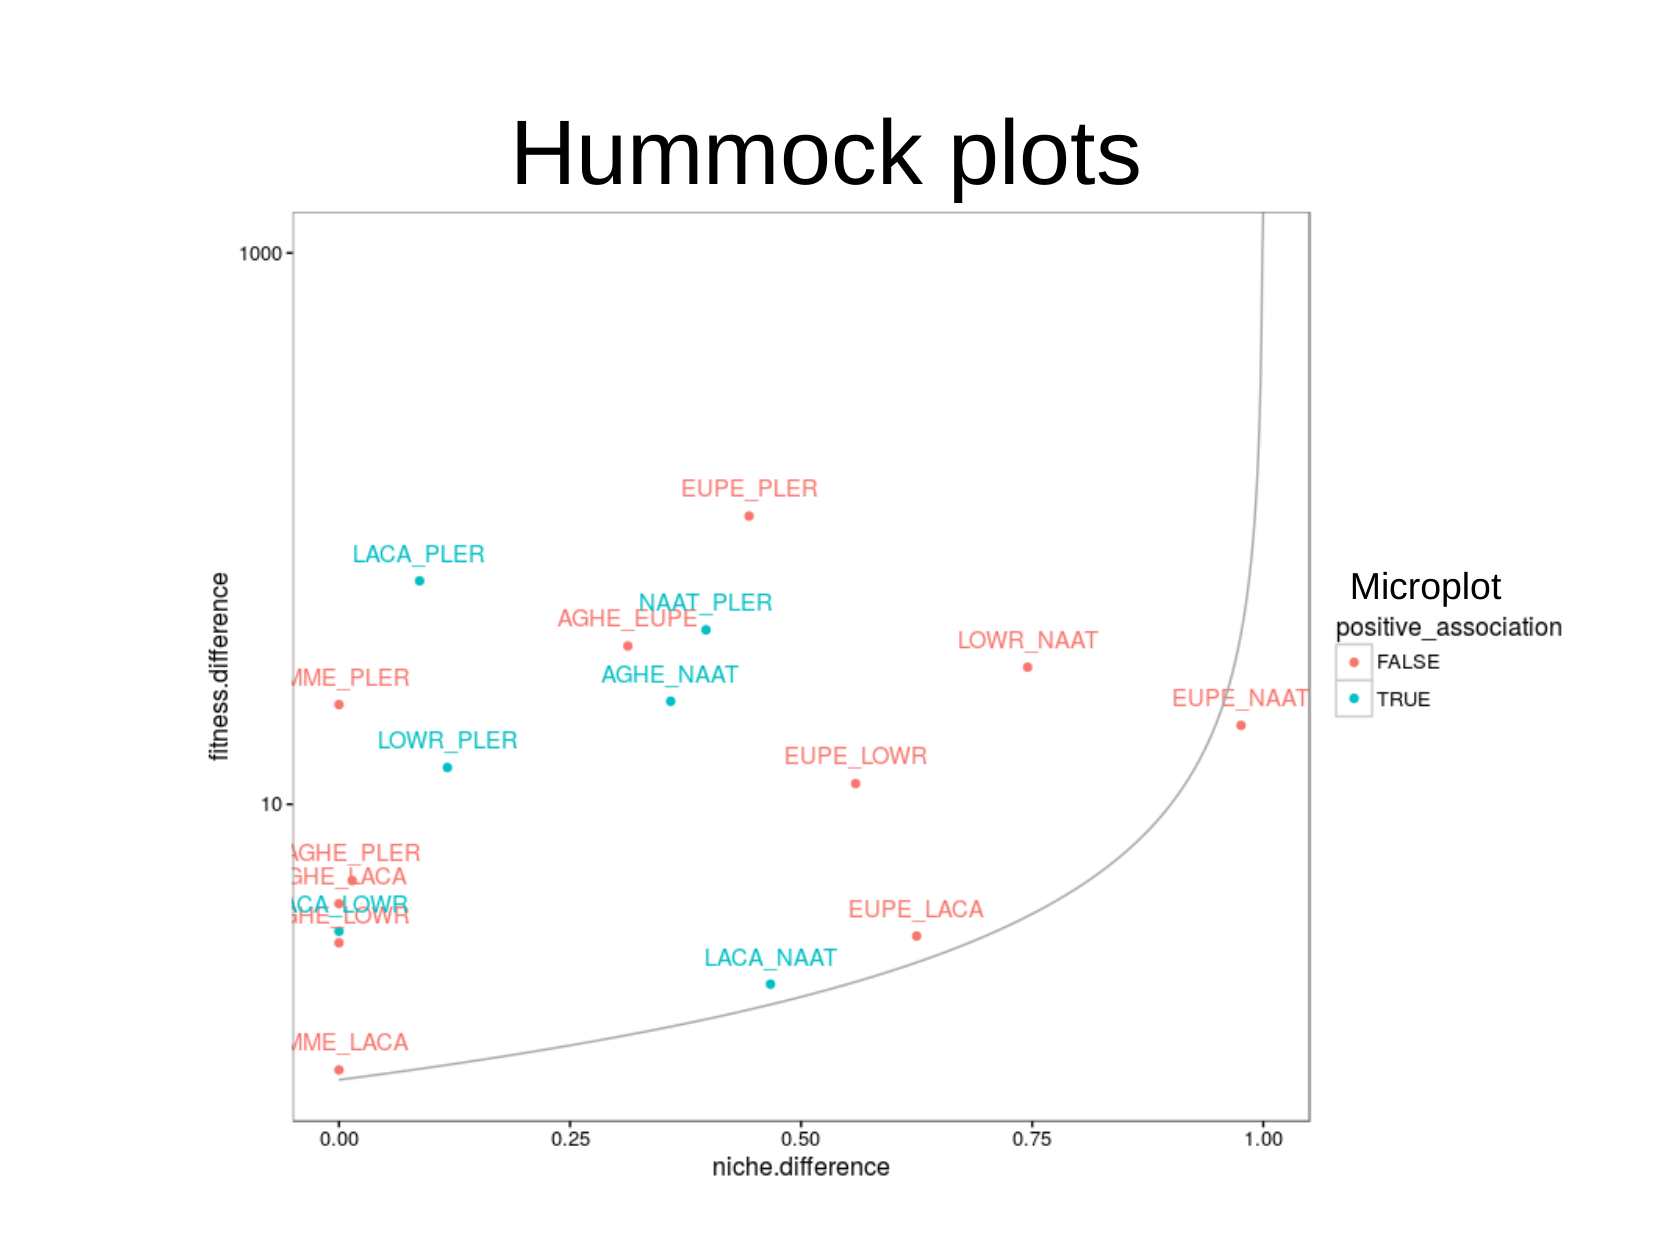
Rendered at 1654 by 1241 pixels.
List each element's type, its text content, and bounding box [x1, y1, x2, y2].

text_box Microplot [1335, 558, 1546, 616]
title Hummock plots [82, 49, 1571, 257]
picture [195, 209, 1574, 1182]
